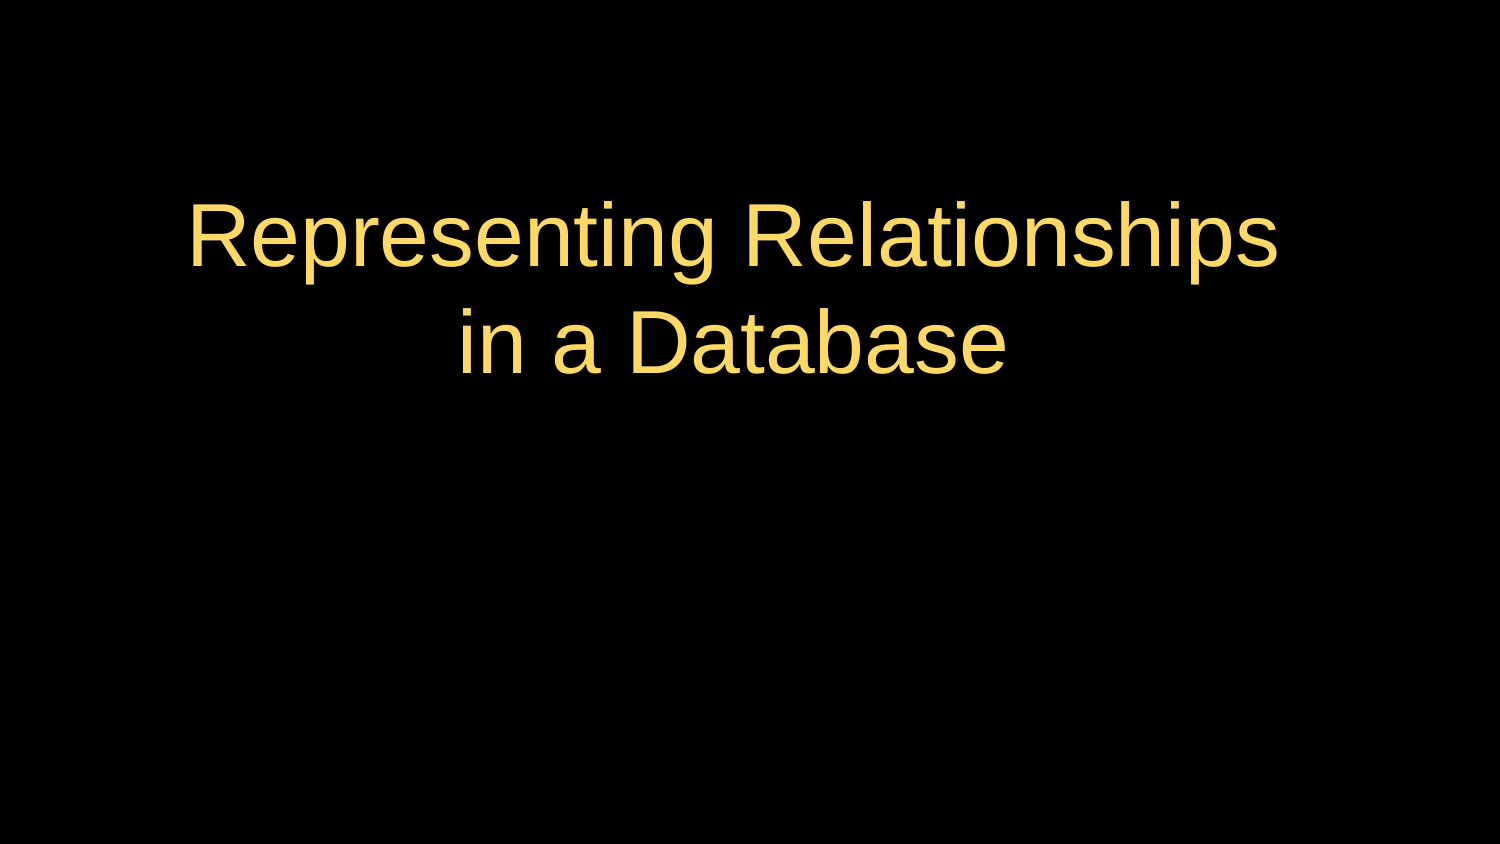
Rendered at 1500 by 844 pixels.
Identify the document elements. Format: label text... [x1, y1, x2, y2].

title Representing Relationships in a Database [147, 141, 1319, 427]
